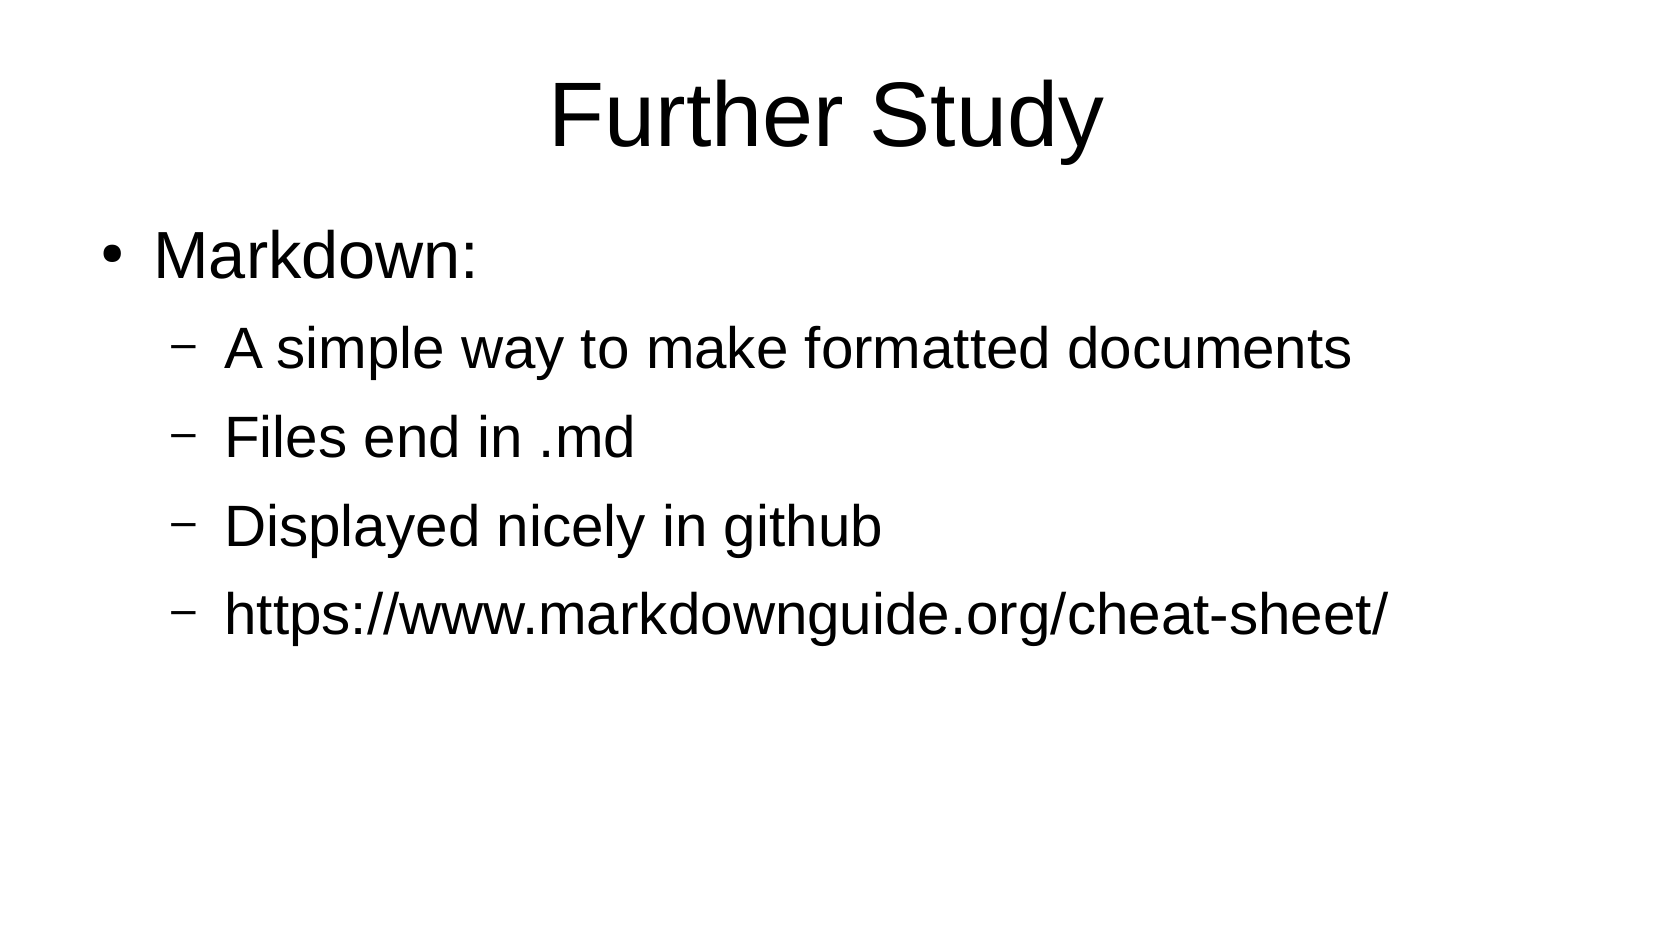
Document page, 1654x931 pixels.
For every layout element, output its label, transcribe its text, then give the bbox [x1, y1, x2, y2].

list Markdown: A simple way to make formatted documents Files end in .md Displayed nicely in github https://www.markdownguide.org/cheat-sheet/ [82, 217, 1571, 758]
title Further Study [82, 37, 1571, 193]
